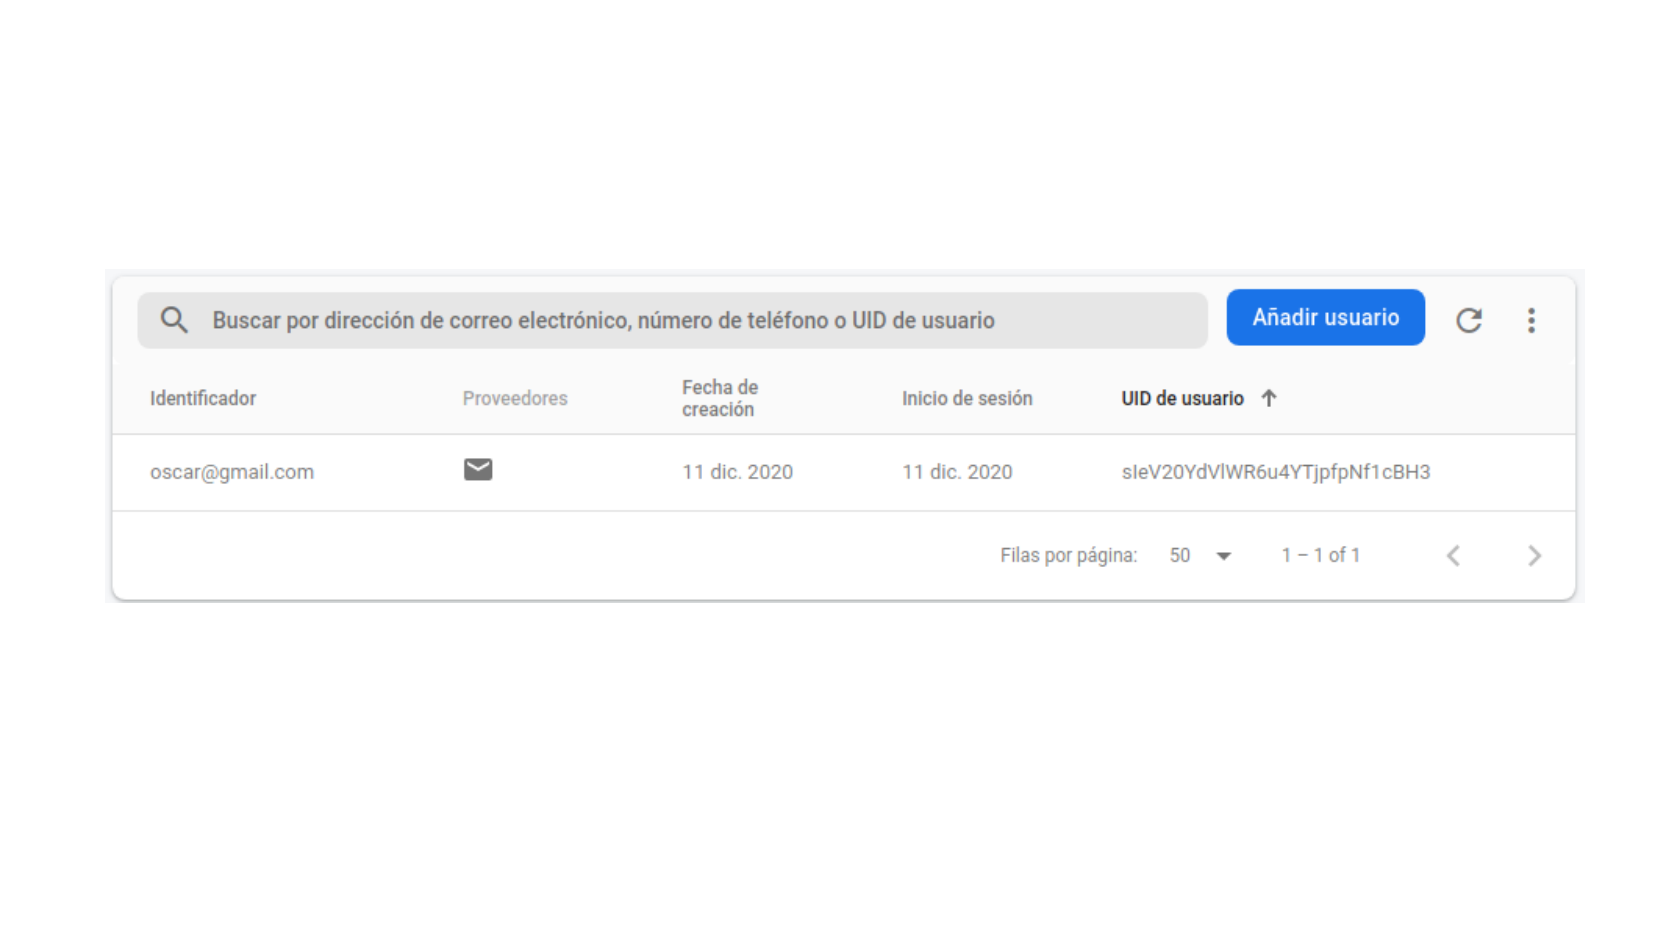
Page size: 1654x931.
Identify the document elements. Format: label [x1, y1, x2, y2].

picture [105, 269, 1585, 603]
